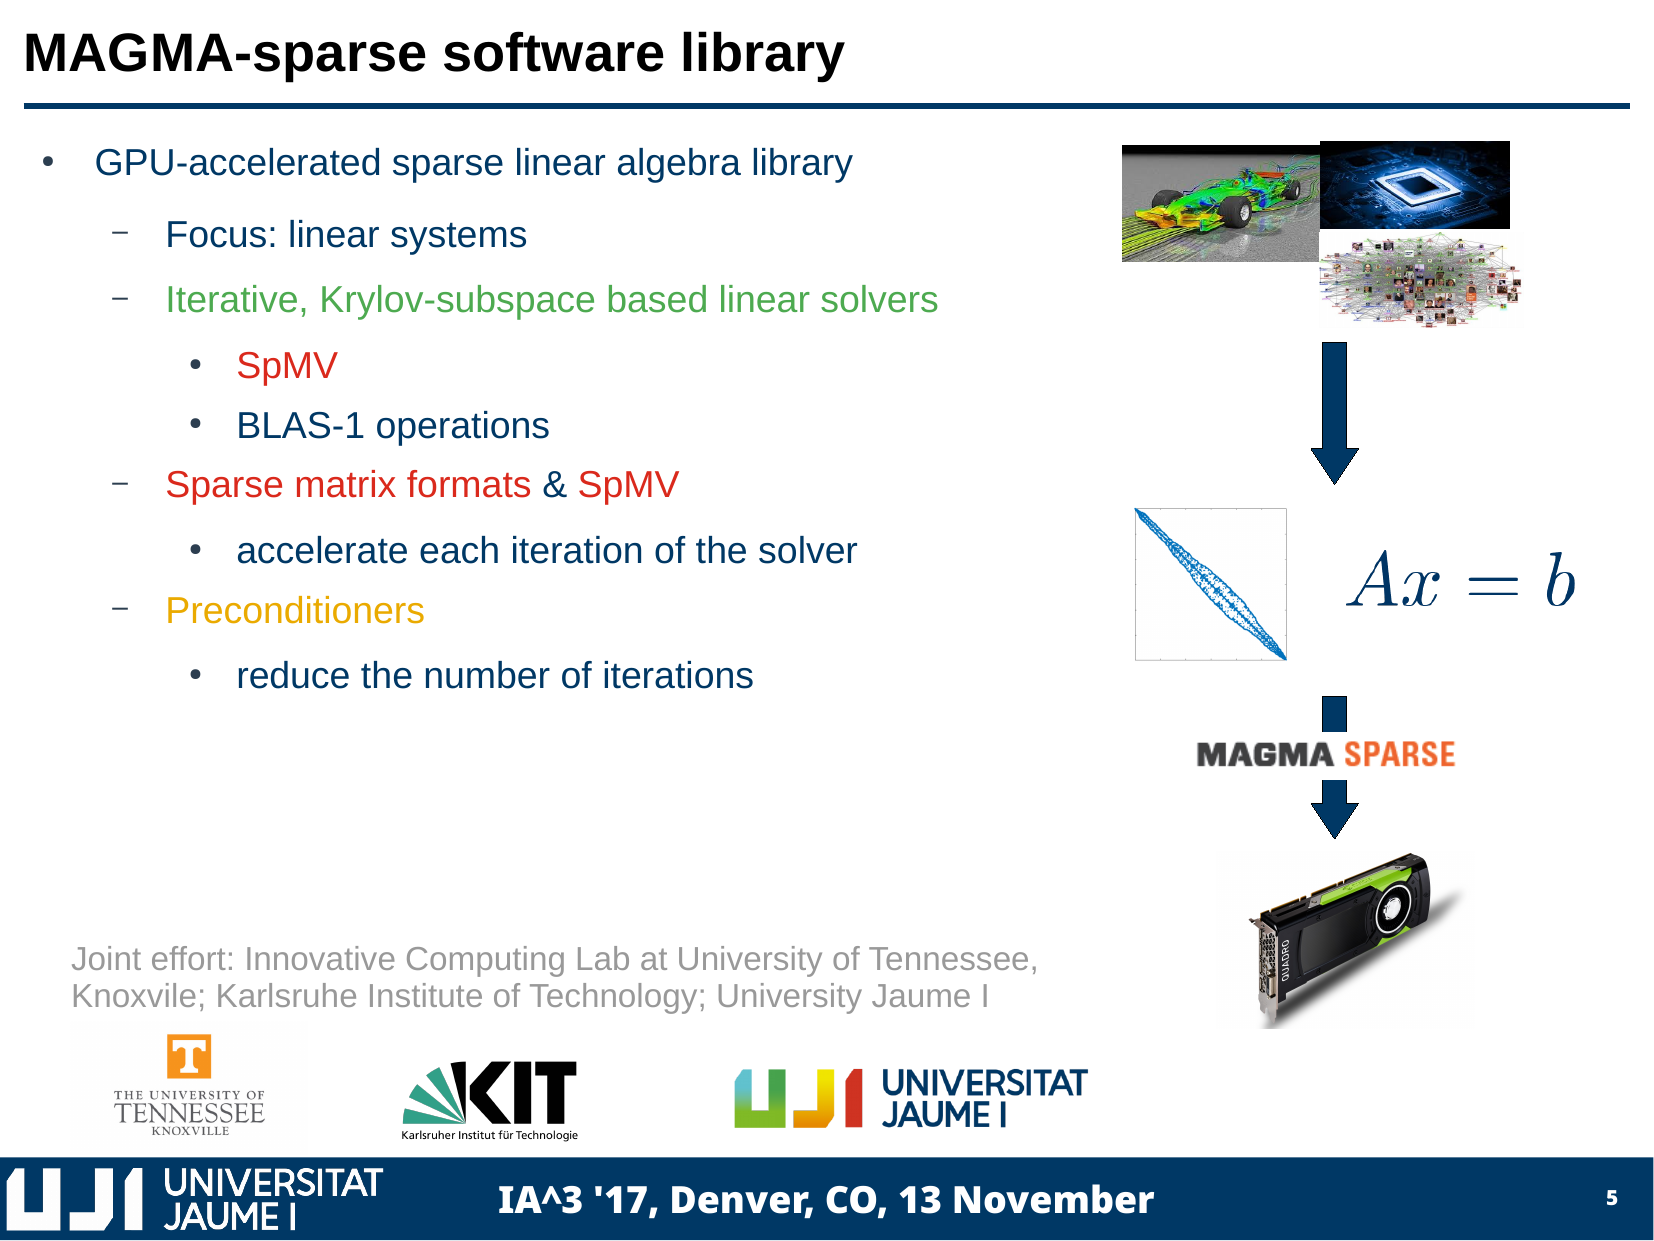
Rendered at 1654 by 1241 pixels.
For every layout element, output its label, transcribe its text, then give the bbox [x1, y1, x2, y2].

title MAGMA-sparse software library [23, 0, 1630, 107]
picture [0, 1158, 390, 1241]
text_box [1311, 780, 1359, 839]
text_box [1311, 342, 1359, 485]
picture [732, 1062, 1094, 1132]
picture [401, 1057, 579, 1146]
picture [1189, 732, 1465, 780]
picture [1134, 507, 1288, 662]
text_box [1322, 696, 1347, 732]
picture [1122, 141, 1524, 328]
picture [1216, 851, 1475, 1029]
list GPU-accelerated sparse linear algebra library Focus: linear systems Iterative, Krylov-subspace based linear solvers SpMV BLAS-1 operations Sparse matrix formats & SpMV accelerate each iteration of the solver Preconditioners reduce the number of iterations [23, 141, 1040, 721]
picture [70, 1021, 308, 1155]
text_box Joint effort: Innovative Computing Lab at University of Tennessee, Knoxvile; Karlsruhe Institute of Technology; University Jaume I [20, 933, 1099, 1028]
picture [1346, 550, 1575, 606]
